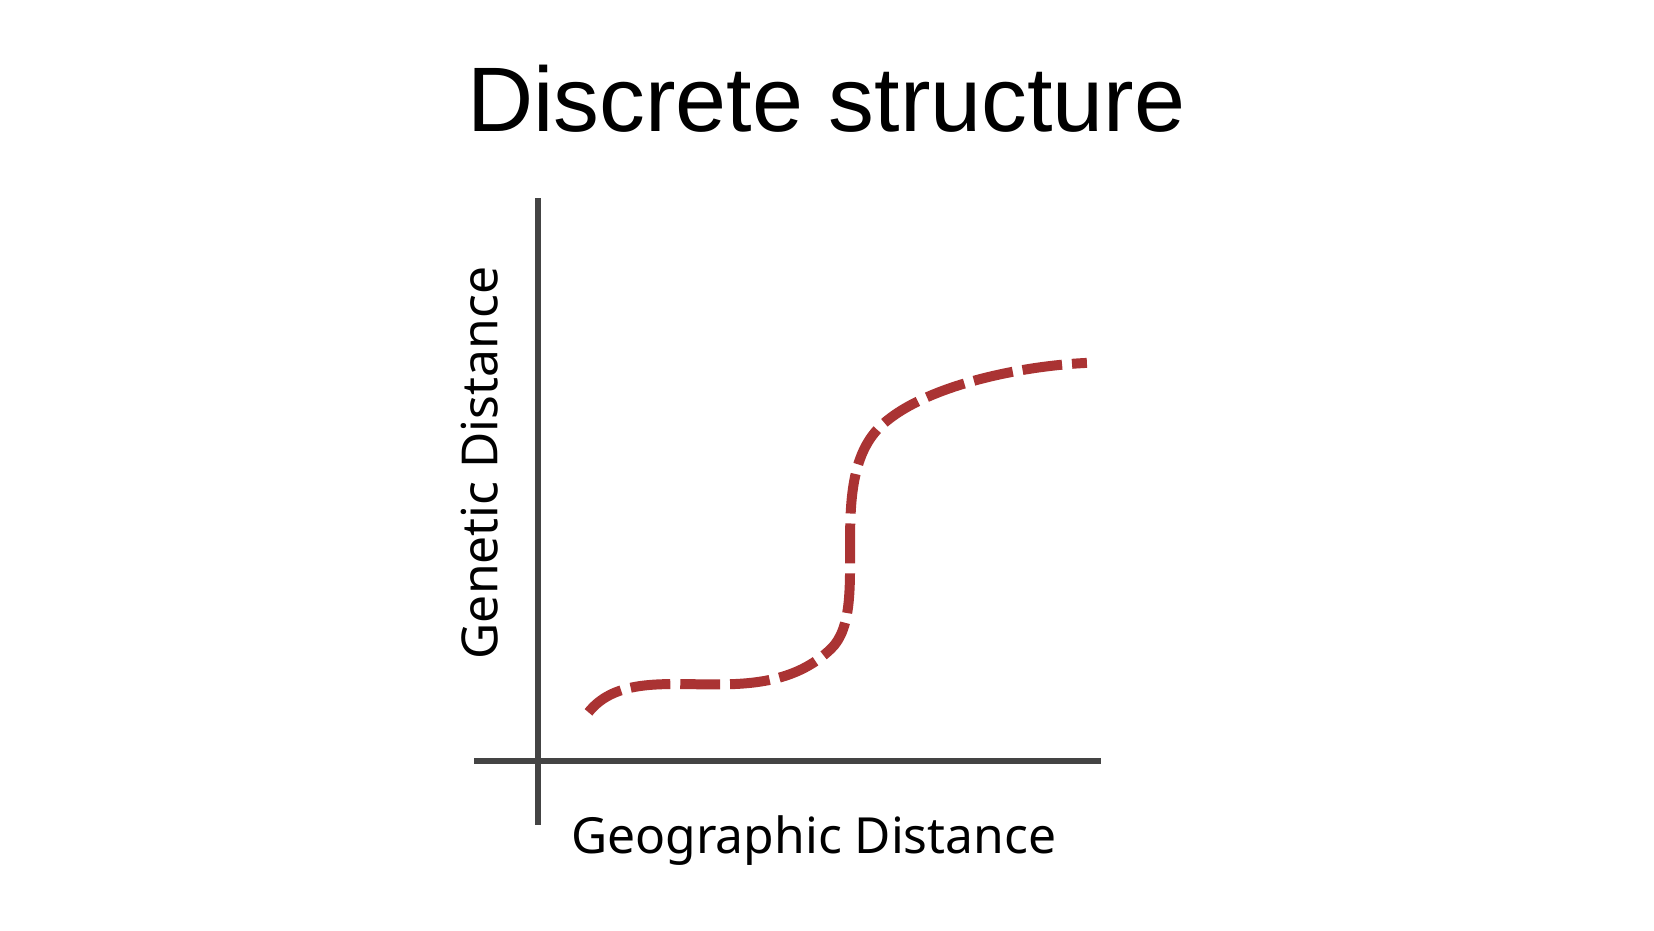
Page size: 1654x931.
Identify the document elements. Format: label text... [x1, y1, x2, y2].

title Discrete structure [82, 0, 1571, 204]
picture [459, 180, 1103, 901]
